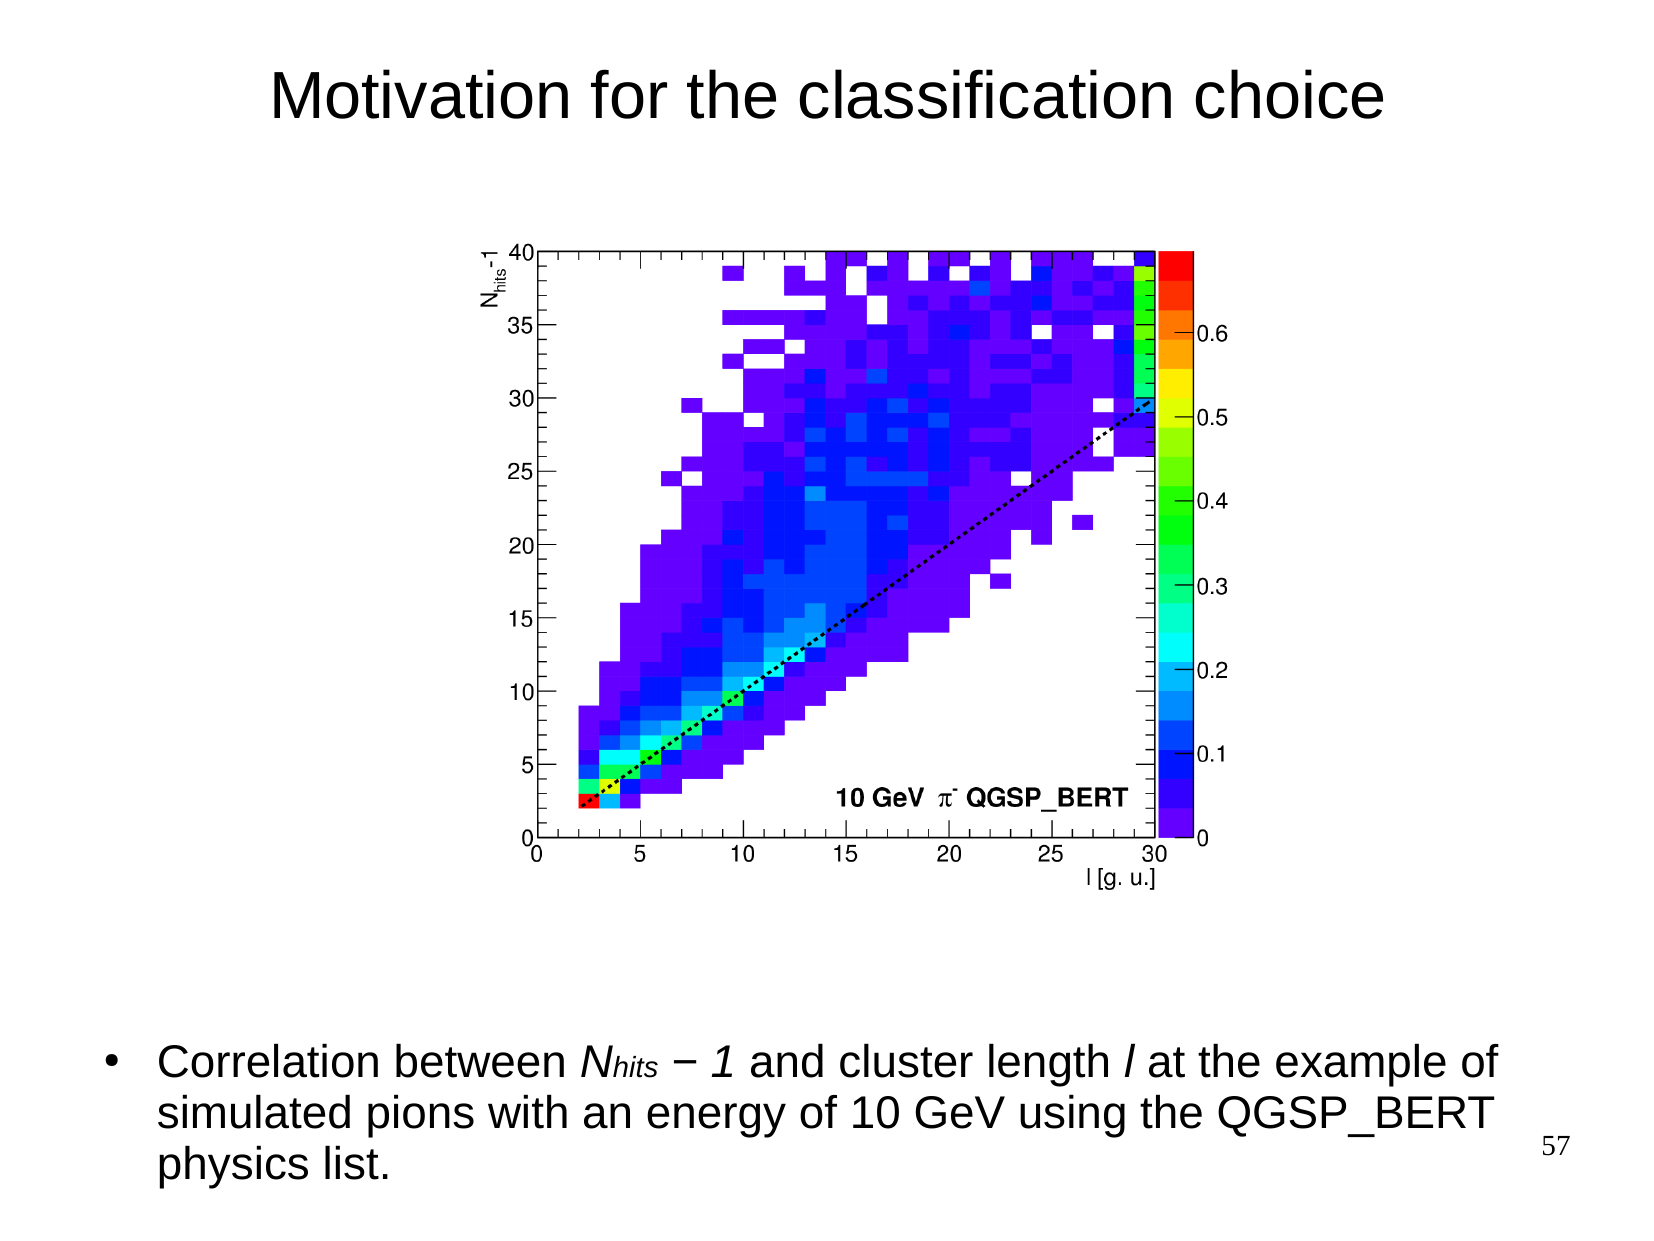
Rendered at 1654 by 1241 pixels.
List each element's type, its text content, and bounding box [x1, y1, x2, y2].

picture [460, 179, 1232, 910]
list Correlation between Nhits − 1 and cluster length l at the example of simulated pions with an energy of 10 GeV using the QGSP_BERT physics list. [85, 1035, 1571, 1194]
title Motivation for the classification choice [85, 52, 1571, 138]
